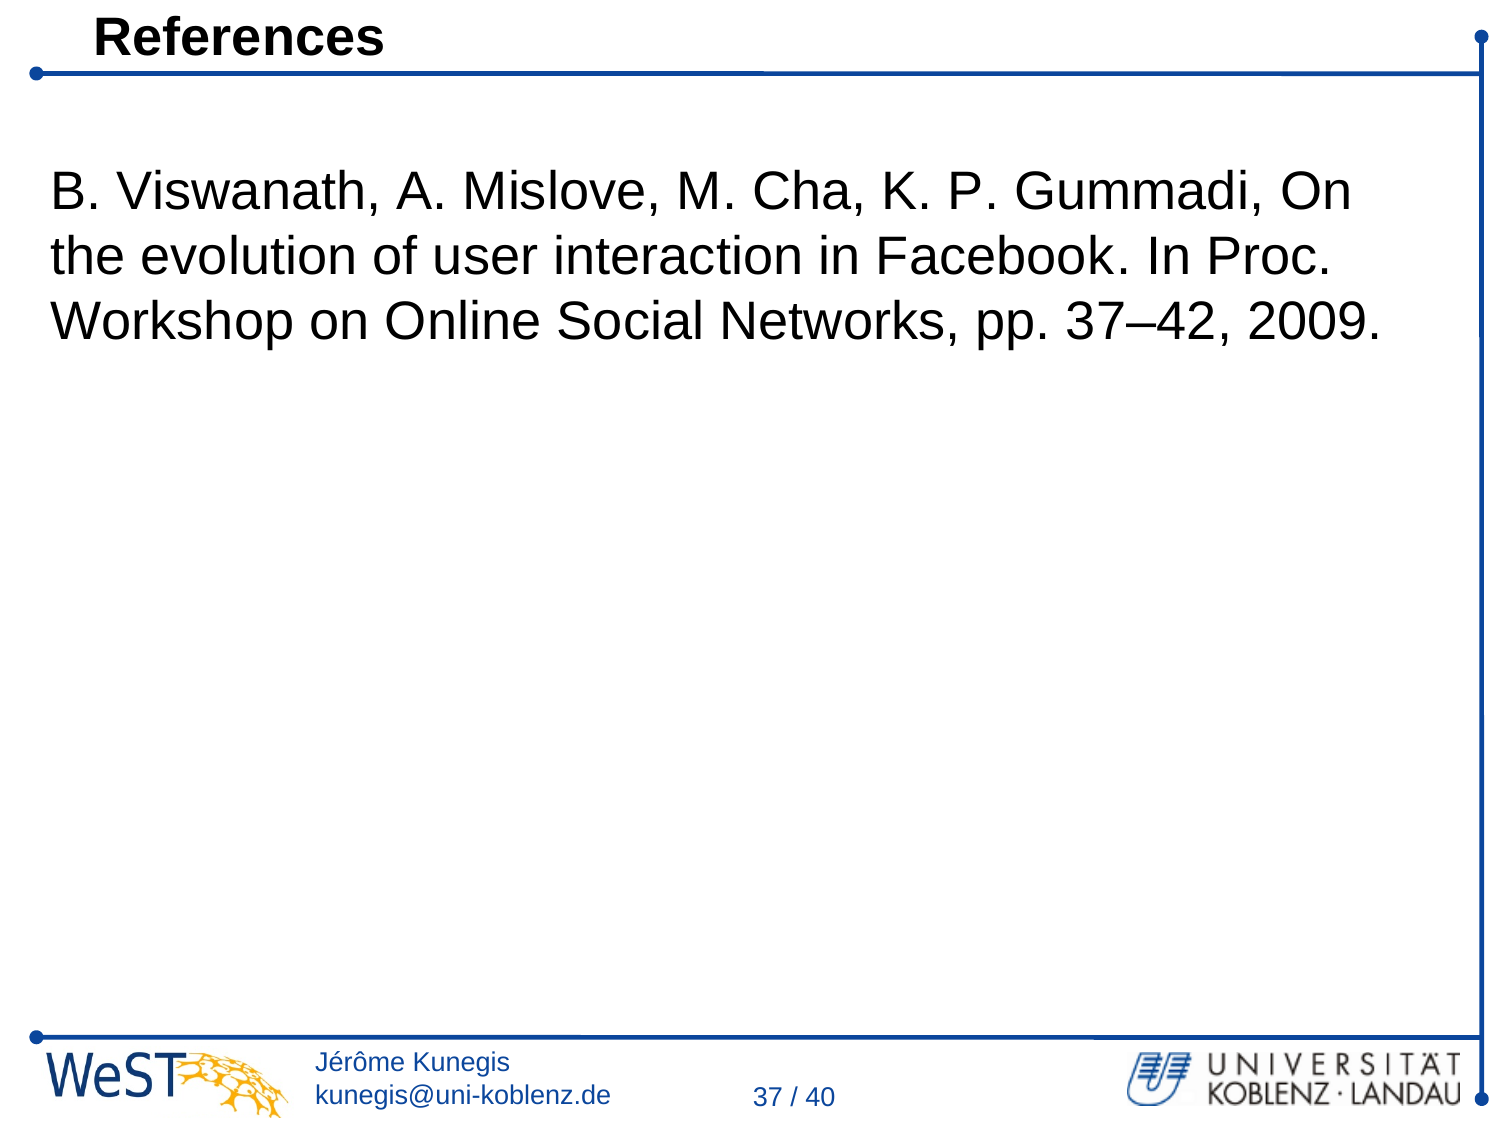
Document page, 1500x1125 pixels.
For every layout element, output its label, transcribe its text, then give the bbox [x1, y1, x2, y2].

text_box B. Viswanath, A. Mislove, M. Cha, K. P. Gummadi, On the evolution of user interaction in Facebook. In Proc. Workshop on Online Social Networks, pp. 37–42, 2009. [35, 147, 1453, 812]
picture [41, 1046, 302, 1118]
picture [1127, 1052, 1460, 1106]
text_box References [78, 0, 1477, 74]
